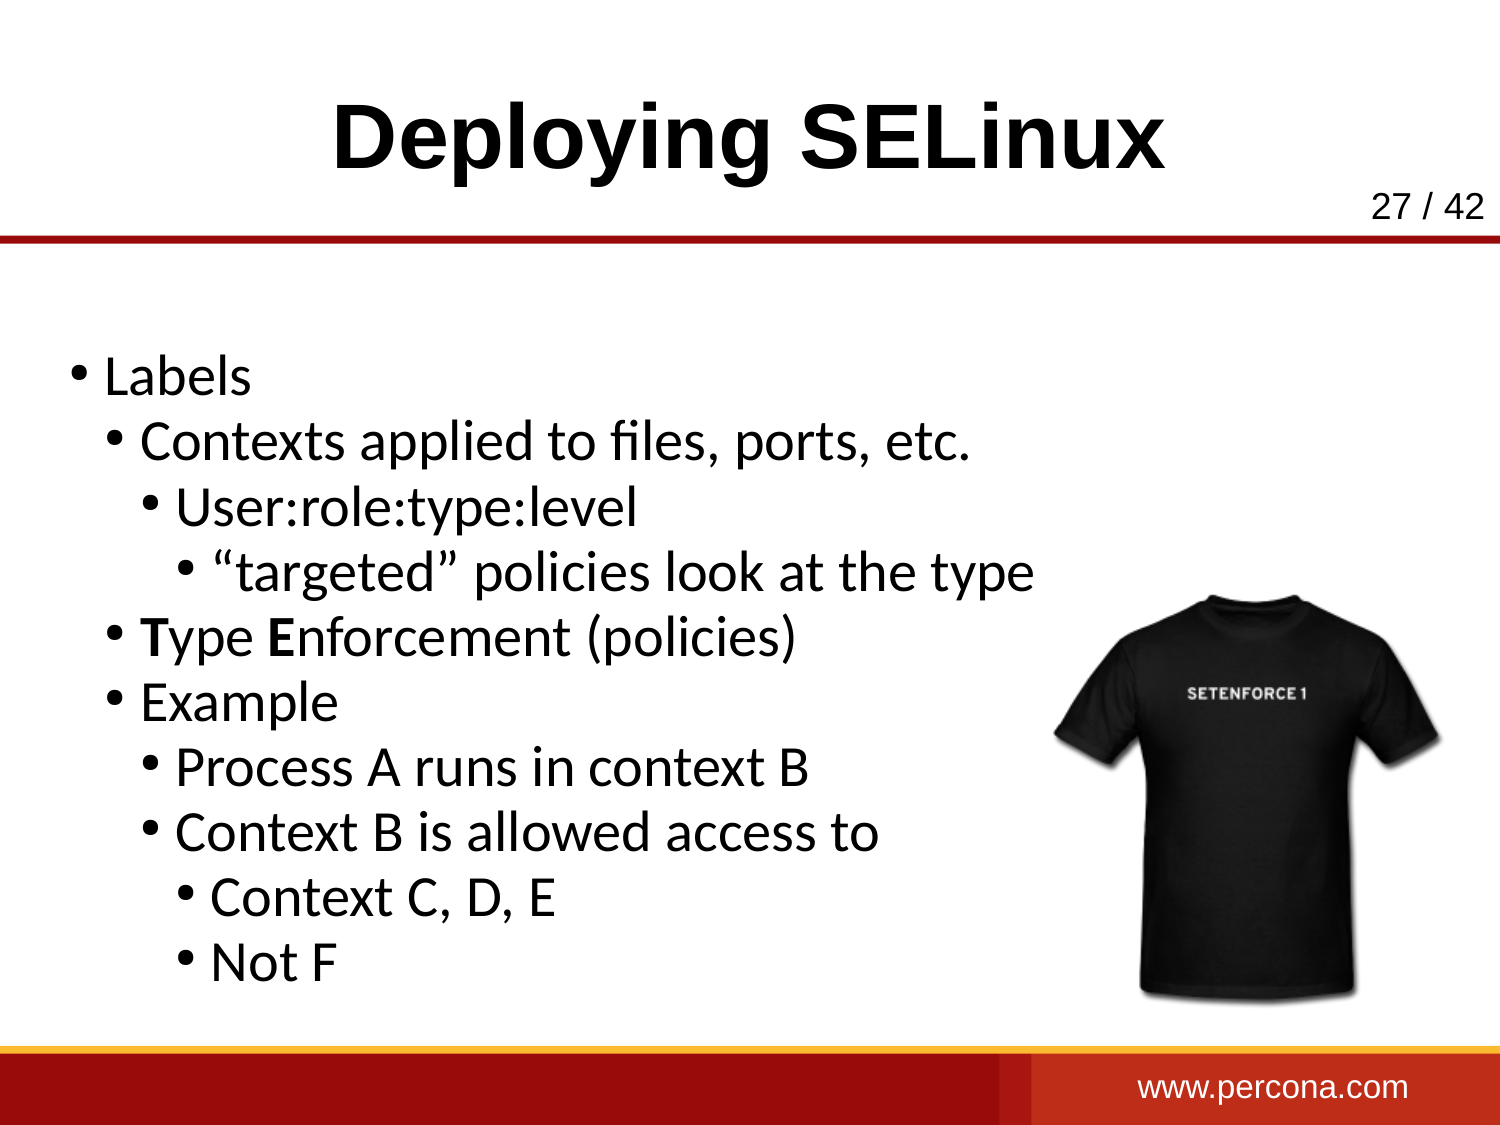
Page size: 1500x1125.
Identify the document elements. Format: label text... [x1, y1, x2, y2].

text_box Labels Contexts applied to files, ports, etc. User:role:type:level “targeted” policies look at the type Type Enforcement (policies) Example Process A runs in context B Context B is allowed access to Context C, D, E Not F [69, 269, 1419, 1012]
text_box Deploying SELinux [74, 44, 1425, 232]
text_box [1027, 578, 1465, 1016]
